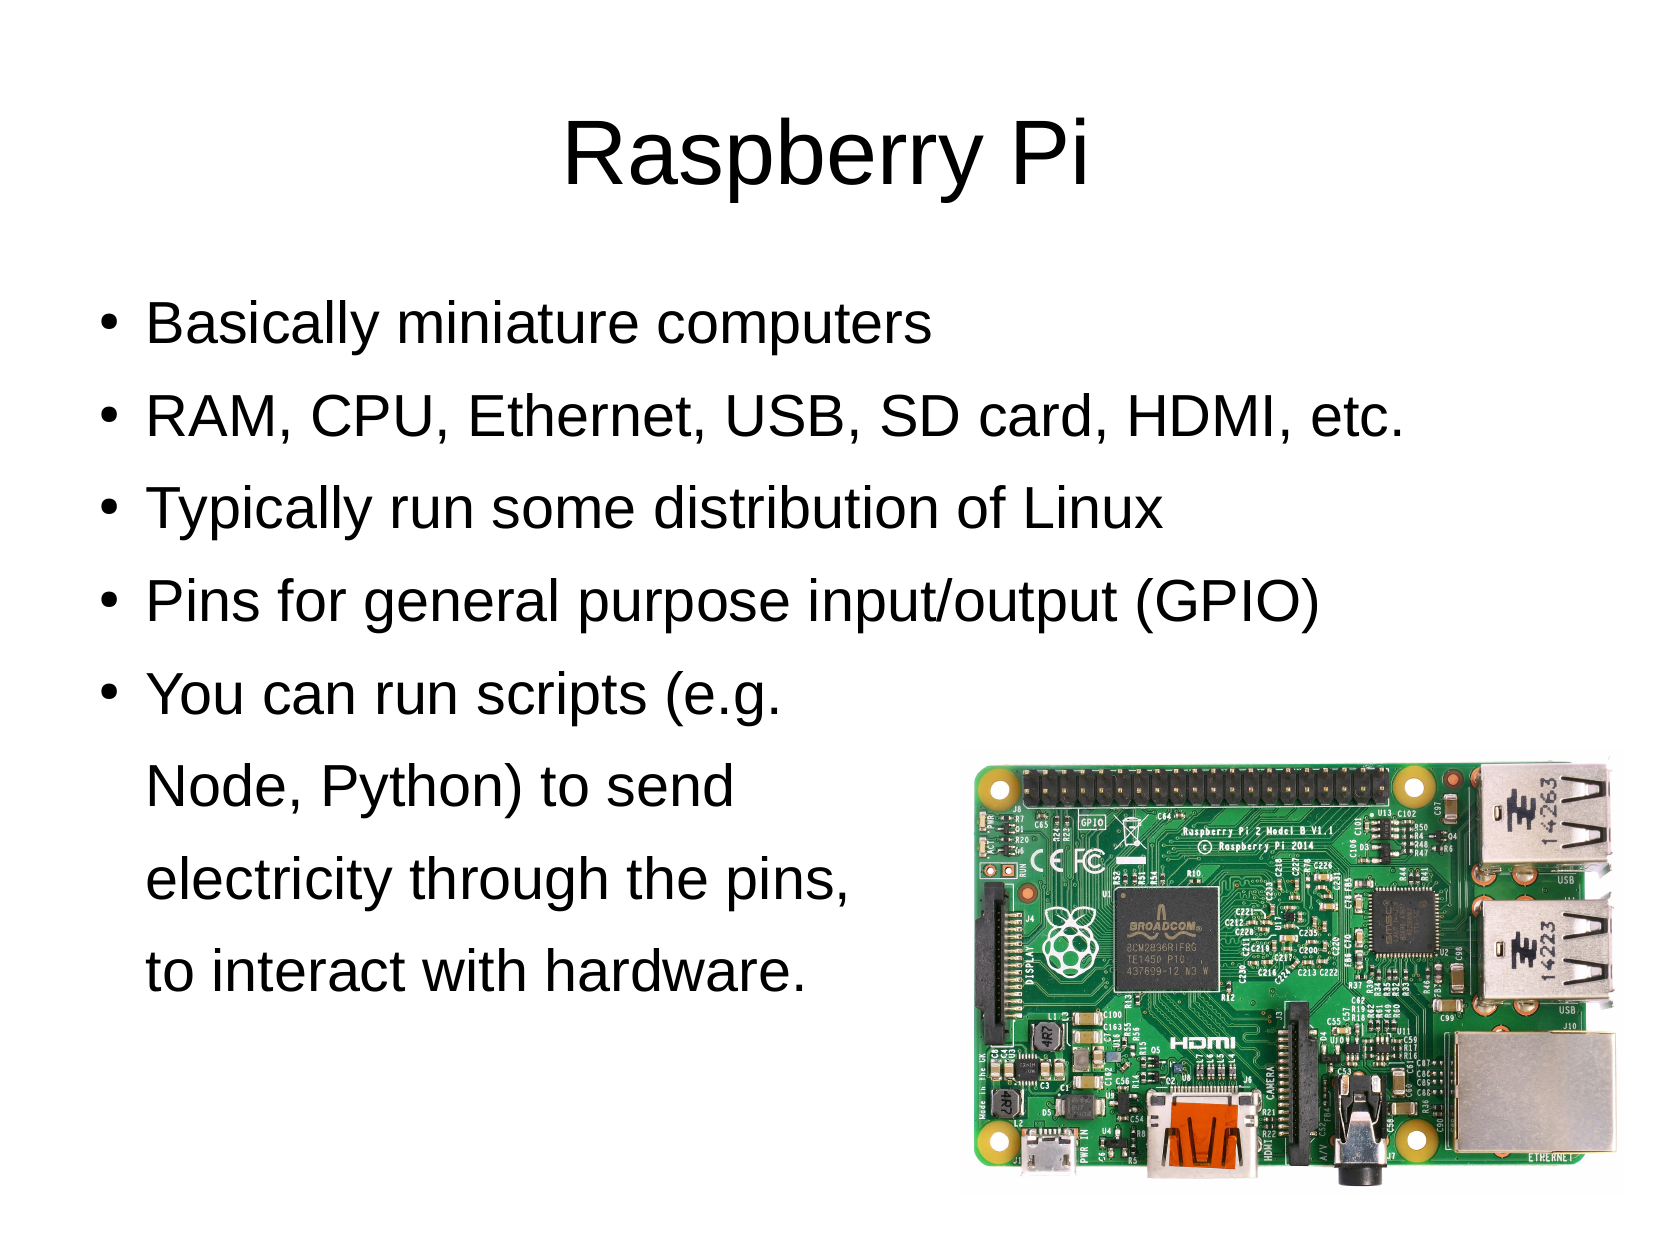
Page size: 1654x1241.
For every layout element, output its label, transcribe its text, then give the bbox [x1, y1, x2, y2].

list Basically miniature computers RAM, CPU, Ethernet, USB, SD card, HDMI, etc. Typically run some distribution of Linux Pins for general purpose input/output (GPIO) You can run scripts (e.g. Node, Python) to send electricity through the pins, to interact with hardware. [82, 290, 1571, 1010]
title Raspberry Pi [82, 49, 1571, 257]
picture [960, 749, 1624, 1194]
